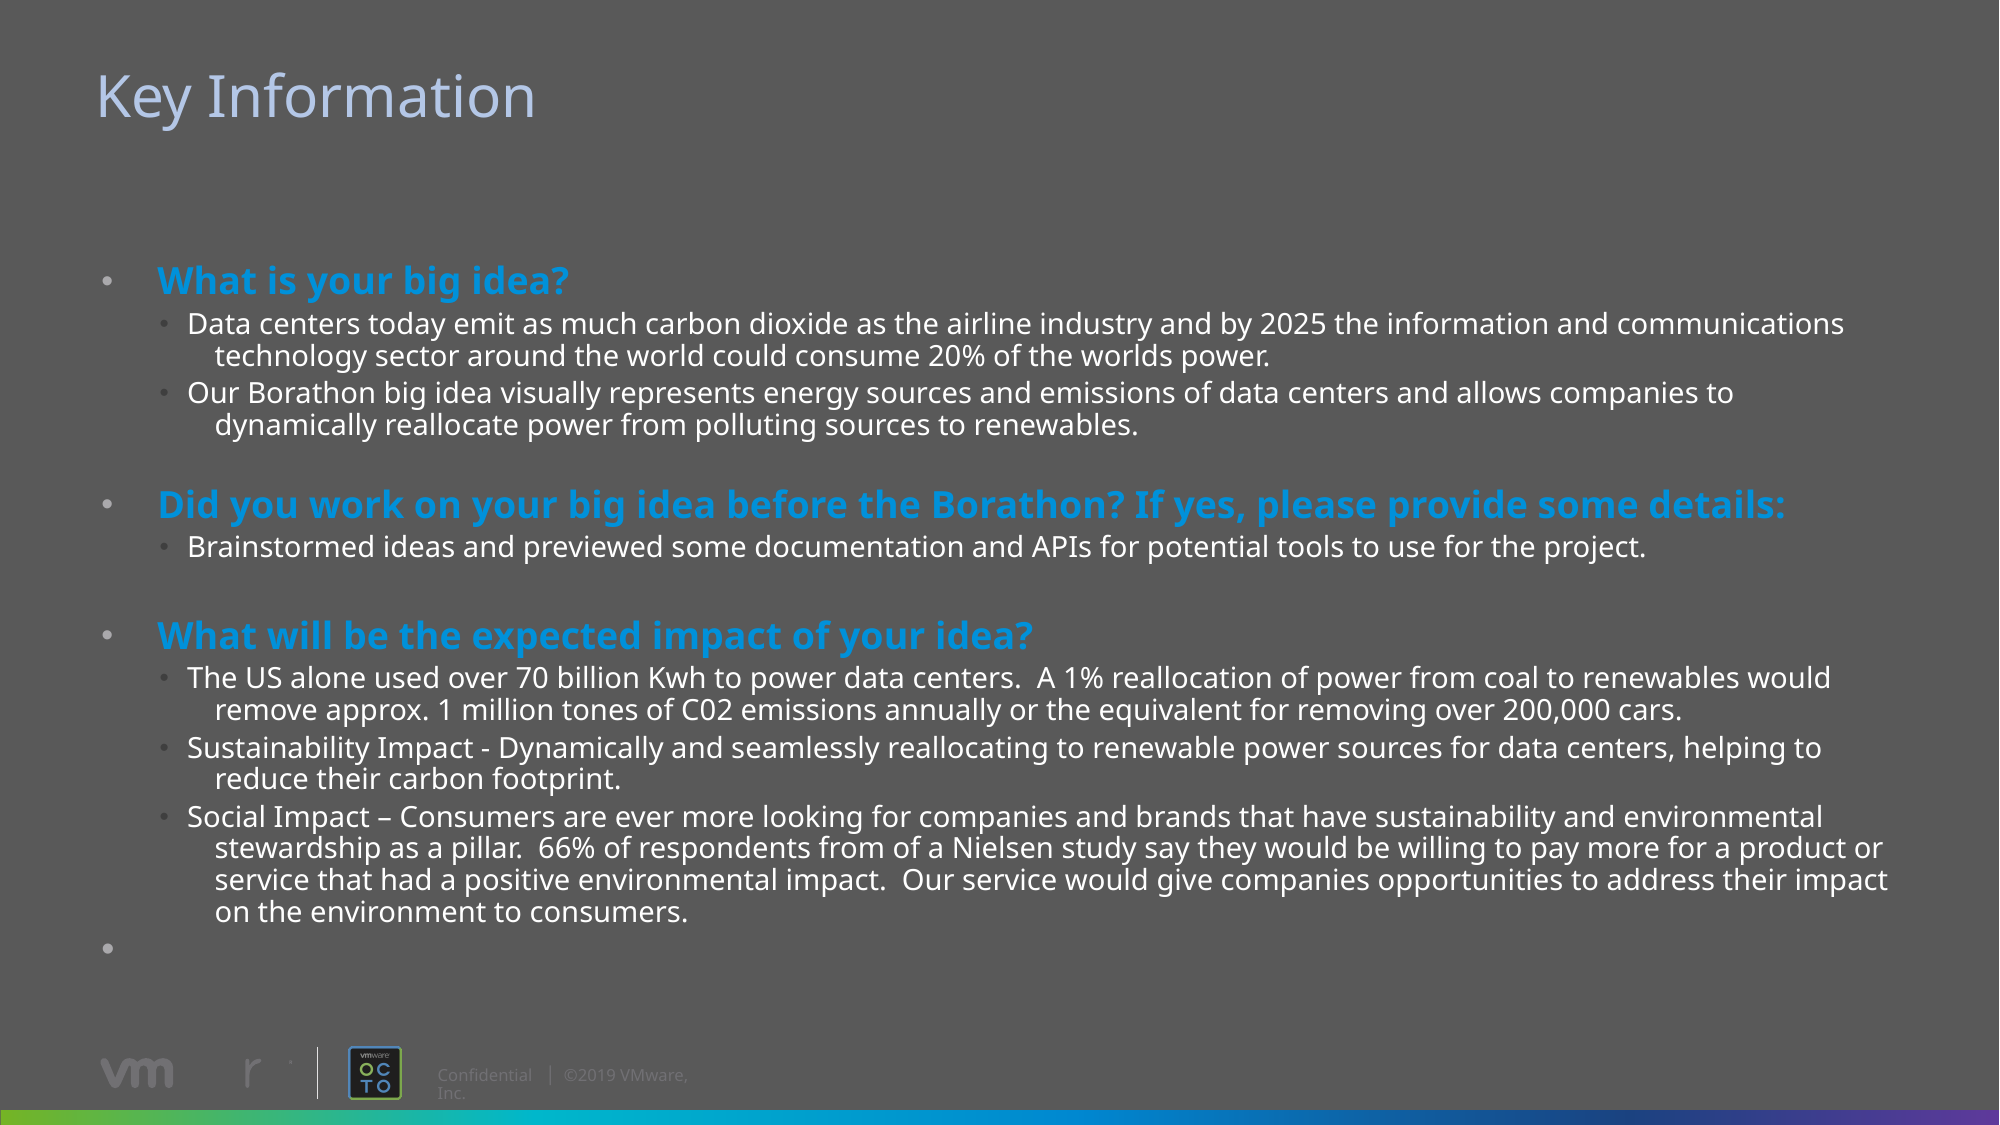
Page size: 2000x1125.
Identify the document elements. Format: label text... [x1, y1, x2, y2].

title Key Information [95, 67, 1900, 131]
list What is your big idea? Data centers today emit as much carbon dioxide as the airline industry and by 2025 the information and communications technology sector around the world could consume 20% of the worlds power. Our Borathon big idea visually represents energy sources and emissions of data centers and allows companies to dynamically reallocate power from polluting sources to renewables. Did you work on your big idea before the Borathon? If yes, please provide some details: Brainstormed ideas and previewed some documentation and APIs for potential tools to use for the project. What will be the expected impact of your idea? The US alone used over 70 billion Kwh to power data centers. A 1% reallocation of power from coal to renewables would remove approx. 1 million tones of C02 emissions annually or the equivalent for removing over 200,000 cars. Sustainability Impact - Dynamically and seamlessly reallocating to renewable power sources for data centers, helping to reduce their carbon footprint. Social Impact – Consumers are ever more looking for companies and brands that have sustainability and environmental stewardship as a pillar. 66% of respondents from of a Nielsen study say they would be willing to pay more for a product or service that had a positive environmental impact. Our service would give companies opportunities to address their impact on the environment to consumers. [101, 262, 1902, 1013]
